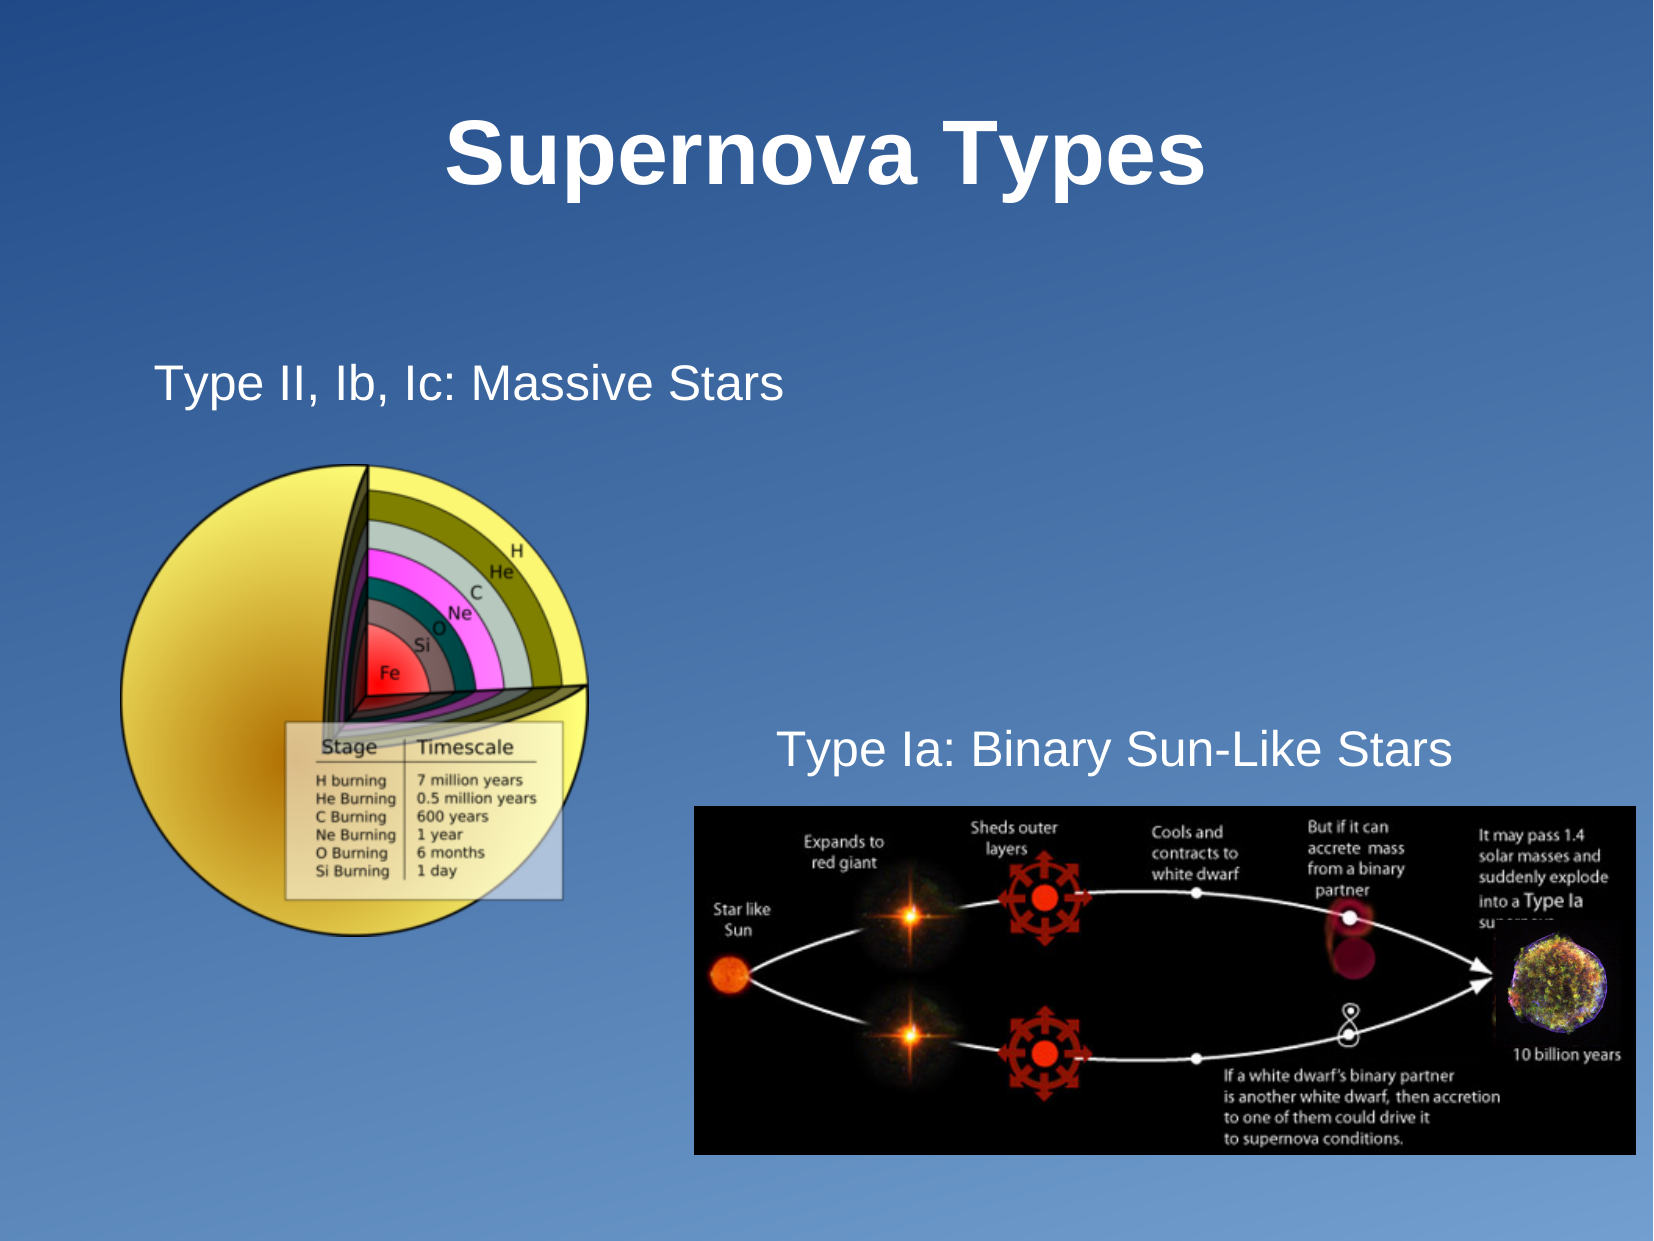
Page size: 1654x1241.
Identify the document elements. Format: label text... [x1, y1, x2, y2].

title Supernova Types [82, 49, 1571, 257]
list Type Ia: Binary Sun-Like Stars [705, 721, 1522, 834]
picture [694, 806, 1636, 1156]
list Type II, Ib, Ic: Massive Stars [82, 355, 796, 1075]
